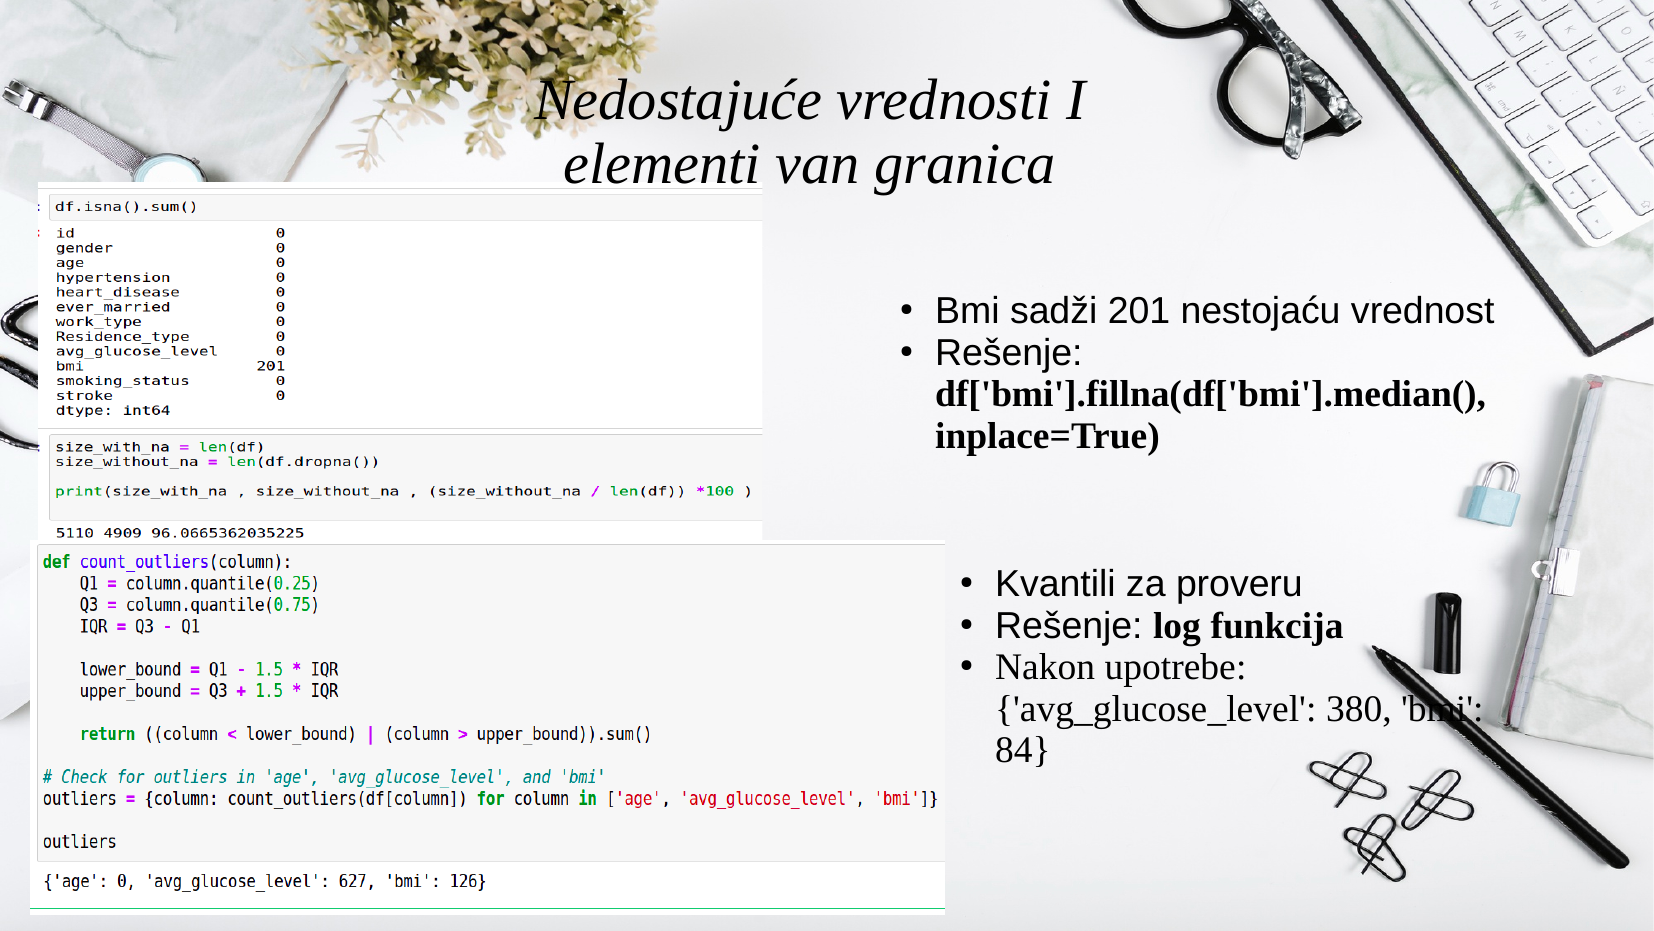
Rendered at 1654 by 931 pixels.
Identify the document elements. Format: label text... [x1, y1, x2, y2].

picture [0, 0, 1654, 931]
text_box Nedostajuće vrednosti I elementi van granica [435, 60, 1186, 204]
text_box Bmi sadži 201 nestojaću vrednost Rešenje: df['bmi'].fillna(df['bmi'].median(), inplace=True) [885, 240, 1576, 506]
text_box Kvantili za proveru Rešenje: log funkcija Nakon upotrebe: {'avg_glucose_level': 380, 'bmi': 84} [945, 555, 1501, 779]
